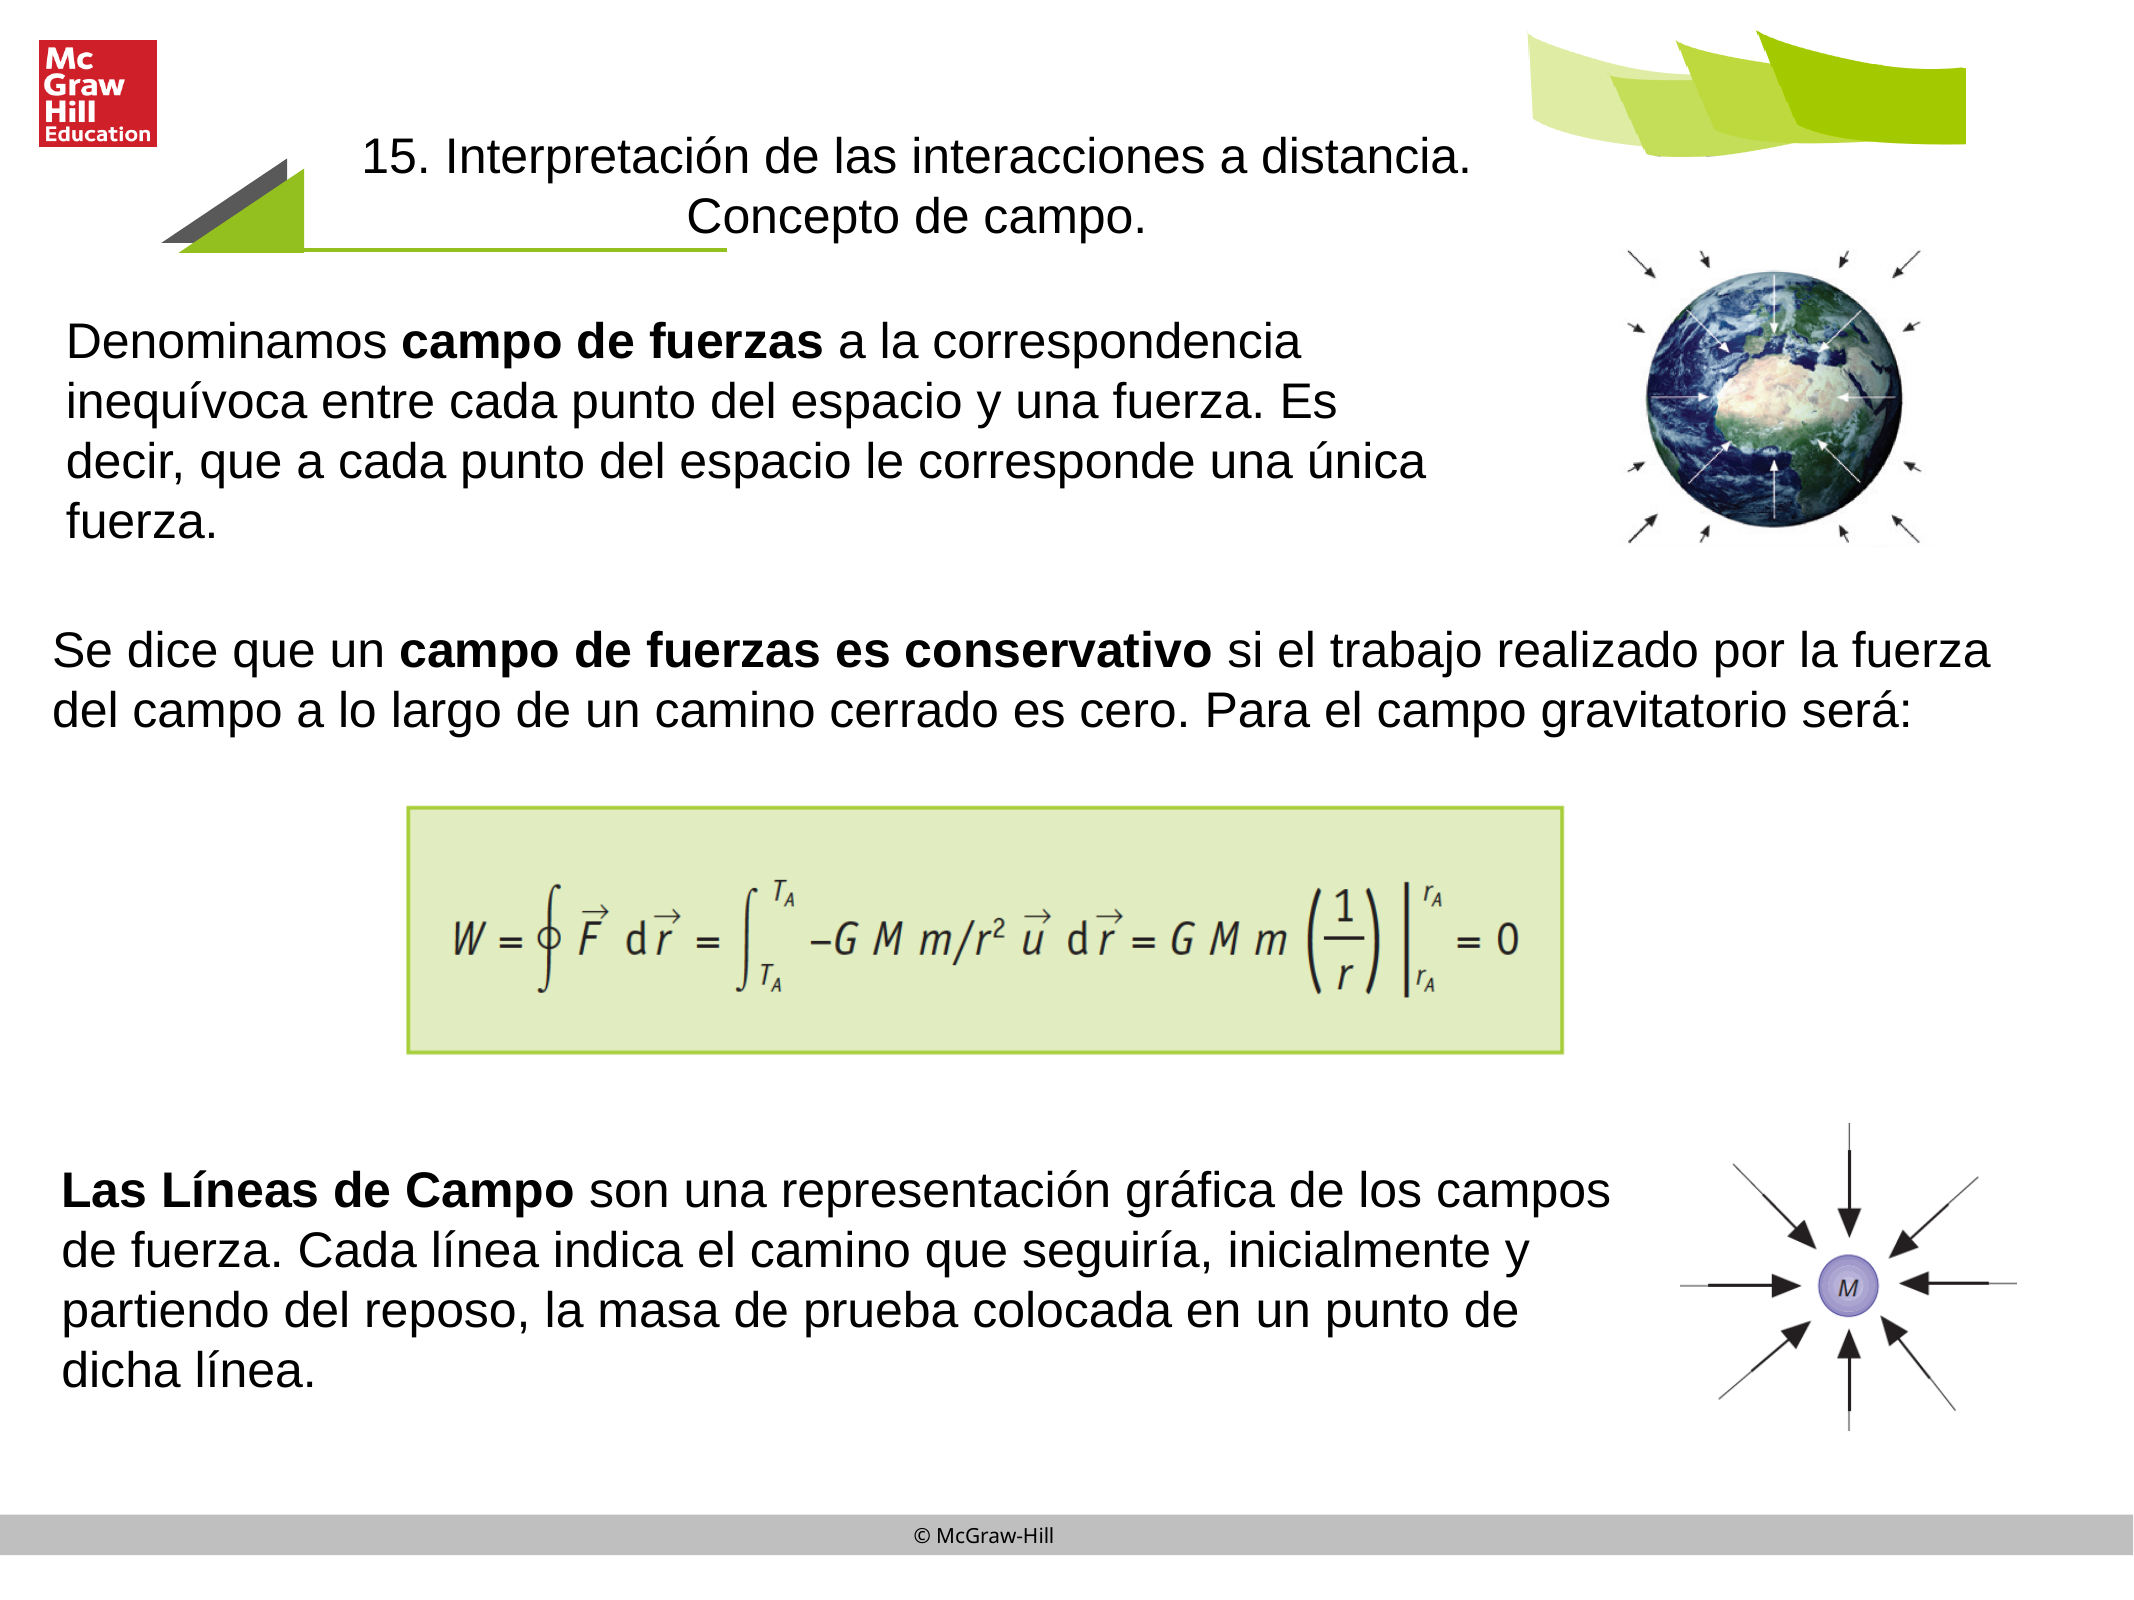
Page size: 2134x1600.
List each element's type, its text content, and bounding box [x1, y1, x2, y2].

text_box © McGraw-Hill [707, 1514, 1261, 1555]
picture [1387, 30, 1966, 157]
picture [395, 797, 1573, 1062]
text_box Se dice que un campo de fuerzas es conservativo si el trabajo realizado por la fuerza del campo a lo largo de un camino cerrado es cero. Para el campo gravitatorio será: [43, 608, 2033, 746]
picture [1611, 241, 1937, 548]
picture [39, 40, 157, 147]
text_box [0, 1514, 2134, 1556]
text_box Denominamos campo de fuerzas a la correspondencia inequívoca entre cada punto del espacio y una fuerza. Es decir, que a cada punto del espacio le corresponde una única fuerza. [57, 300, 1471, 557]
text_box [161, 158, 305, 253]
text_box 15. Interpretación de las interacciones a distancia. Concepto de campo. [340, 114, 1494, 252]
text_box Las Líneas de Campo son una representación gráfica de los campos de fuerza. Cada línea indica el camino que seguiría, inicialmente y partiendo del reposo, la masa de prueba colocada en un punto de dicha línea. [53, 1148, 1648, 1406]
picture [1680, 1123, 2017, 1431]
